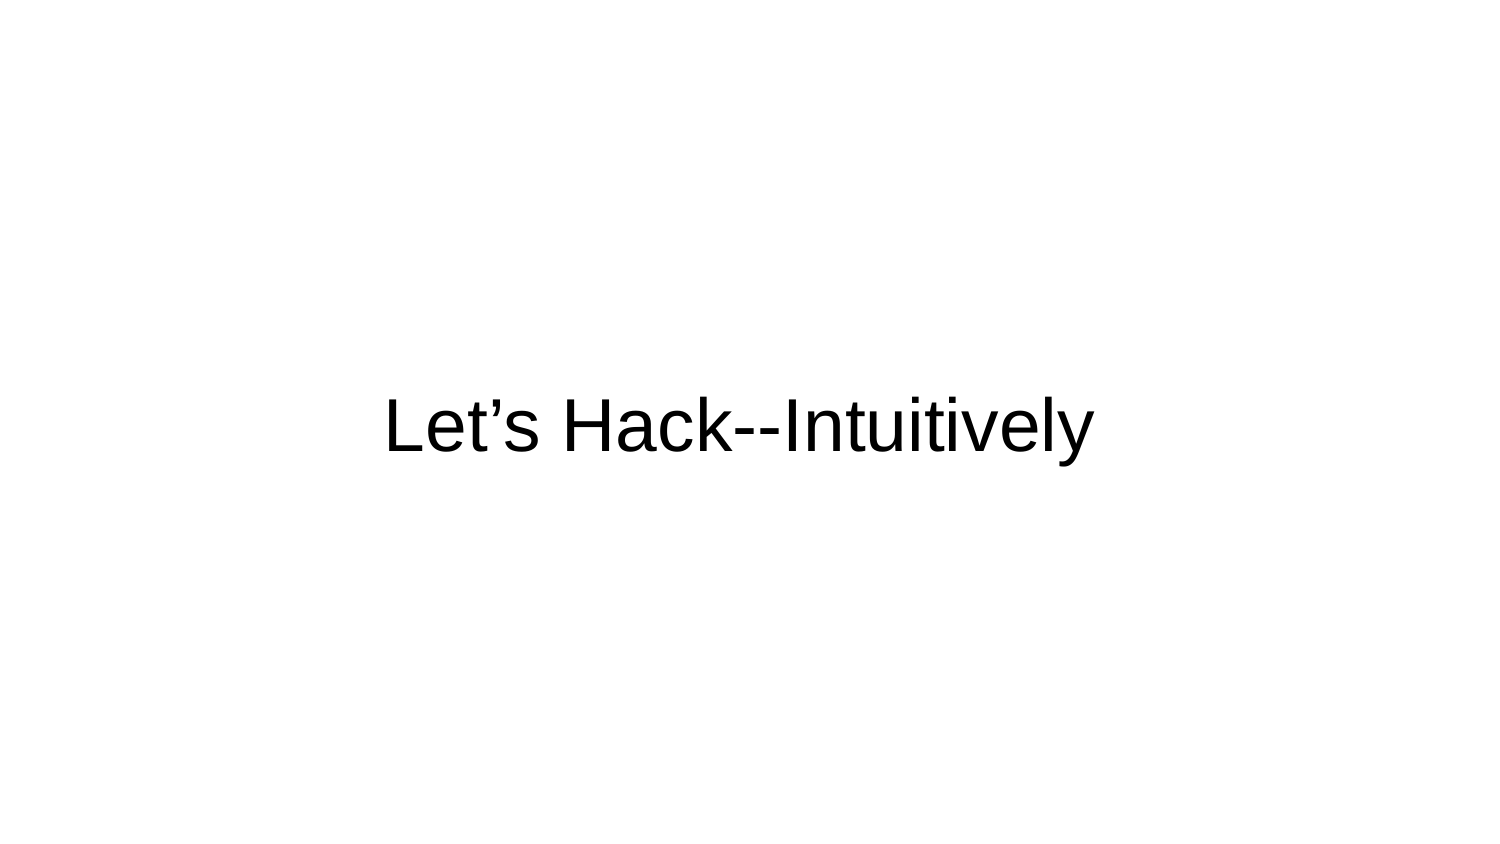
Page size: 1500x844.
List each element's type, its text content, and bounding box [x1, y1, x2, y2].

title Let’s Hack--Intuitively [51, 352, 1449, 491]
